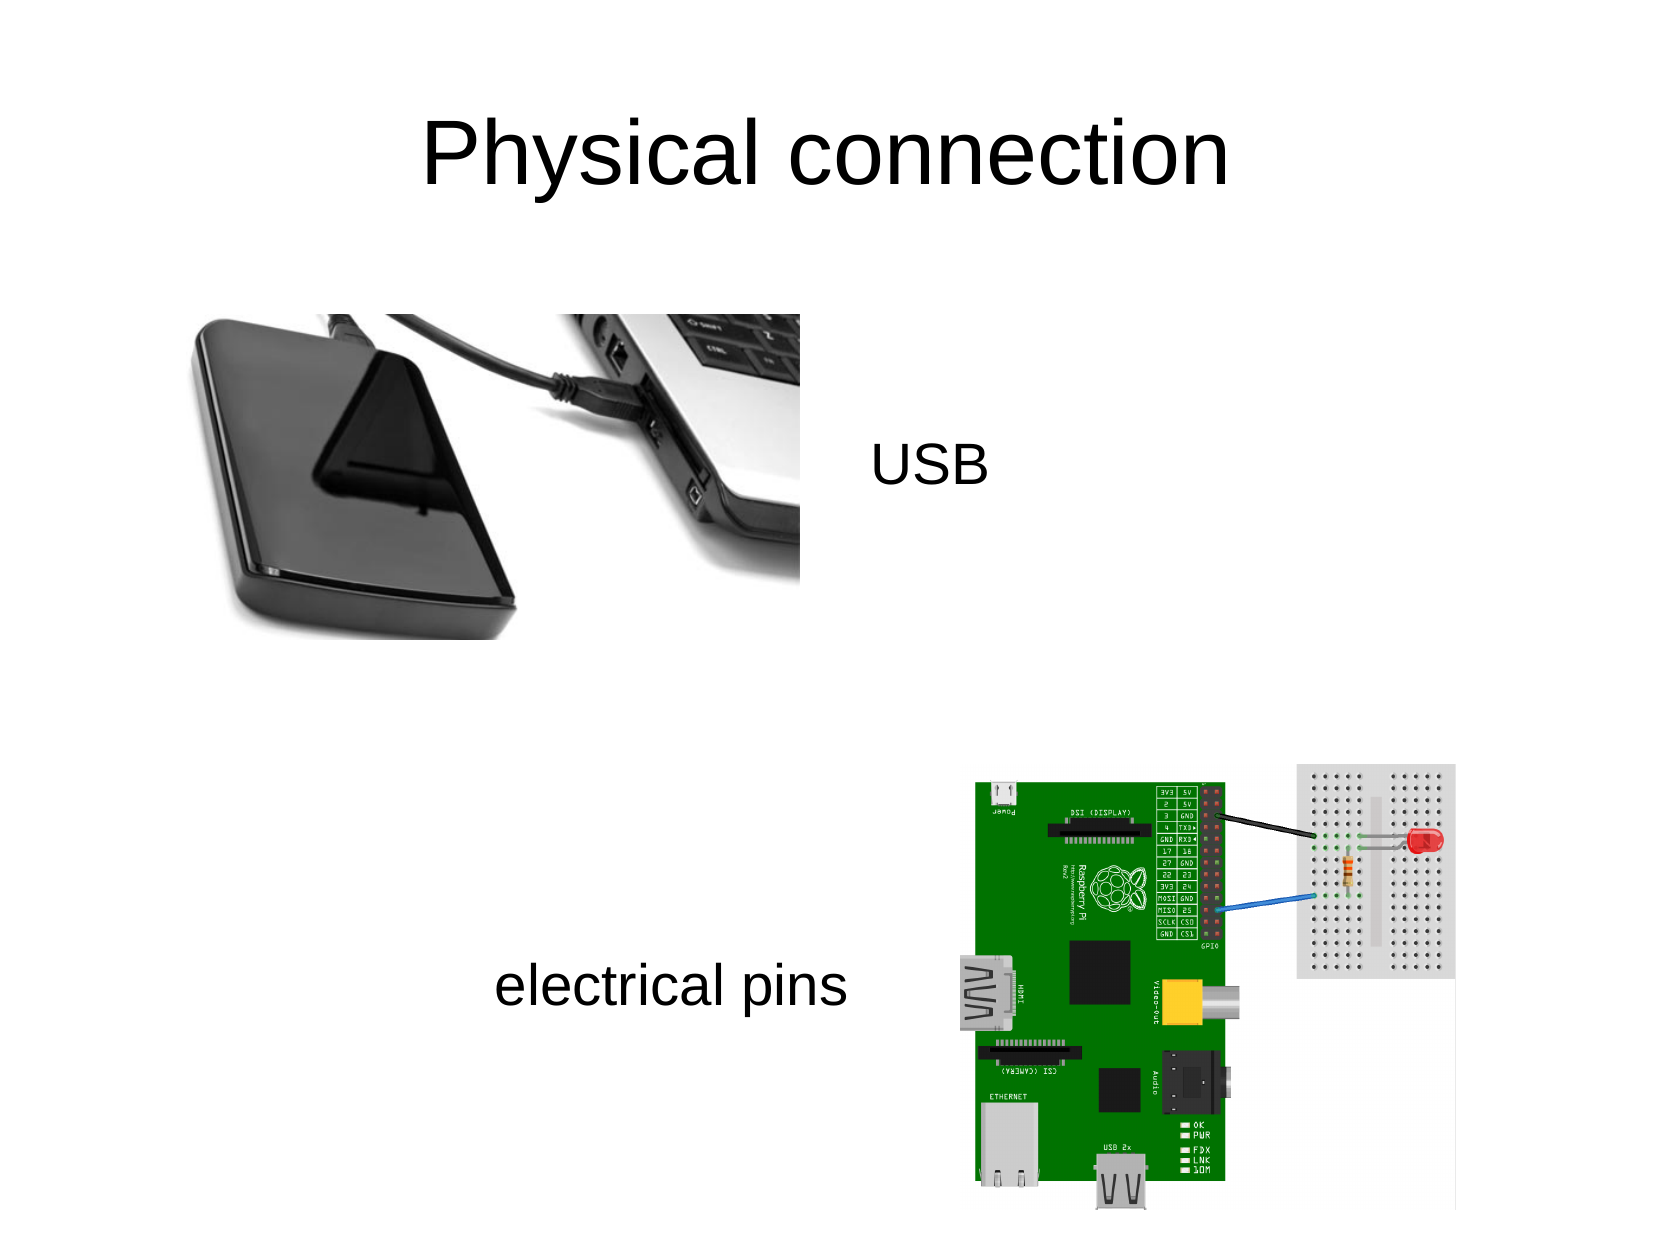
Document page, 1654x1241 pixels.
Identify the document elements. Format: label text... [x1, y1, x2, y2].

text_box USB [855, 424, 1006, 505]
text_box electrical pins [480, 945, 864, 1041]
title Physical connection [82, 49, 1571, 257]
picture [120, 314, 800, 640]
picture [960, 764, 1456, 1210]
